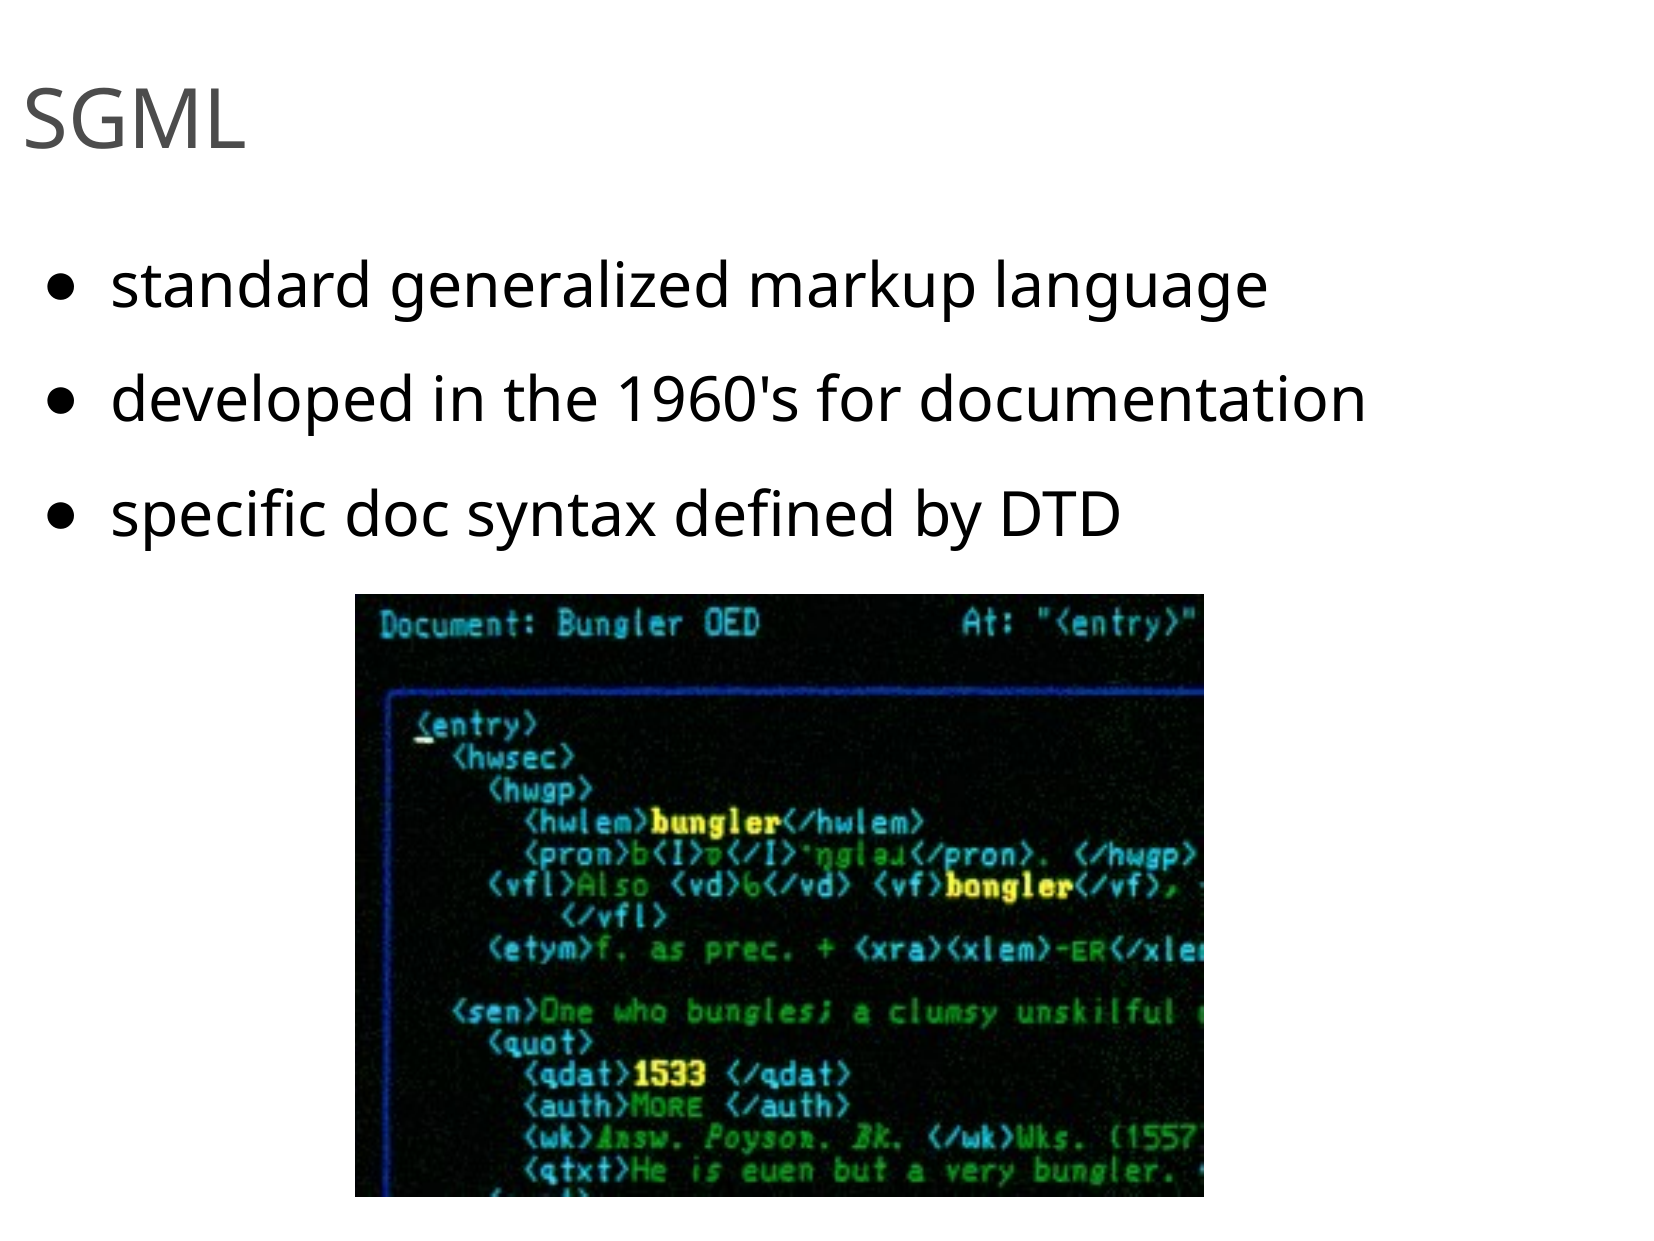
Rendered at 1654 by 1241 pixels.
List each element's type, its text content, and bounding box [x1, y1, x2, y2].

picture [355, 594, 1204, 1197]
list standard generalized markup language developed in the 1960's for documentation specific doc syntax defined by DTD [25, 233, 1654, 562]
title SGML [22, 19, 1654, 213]
